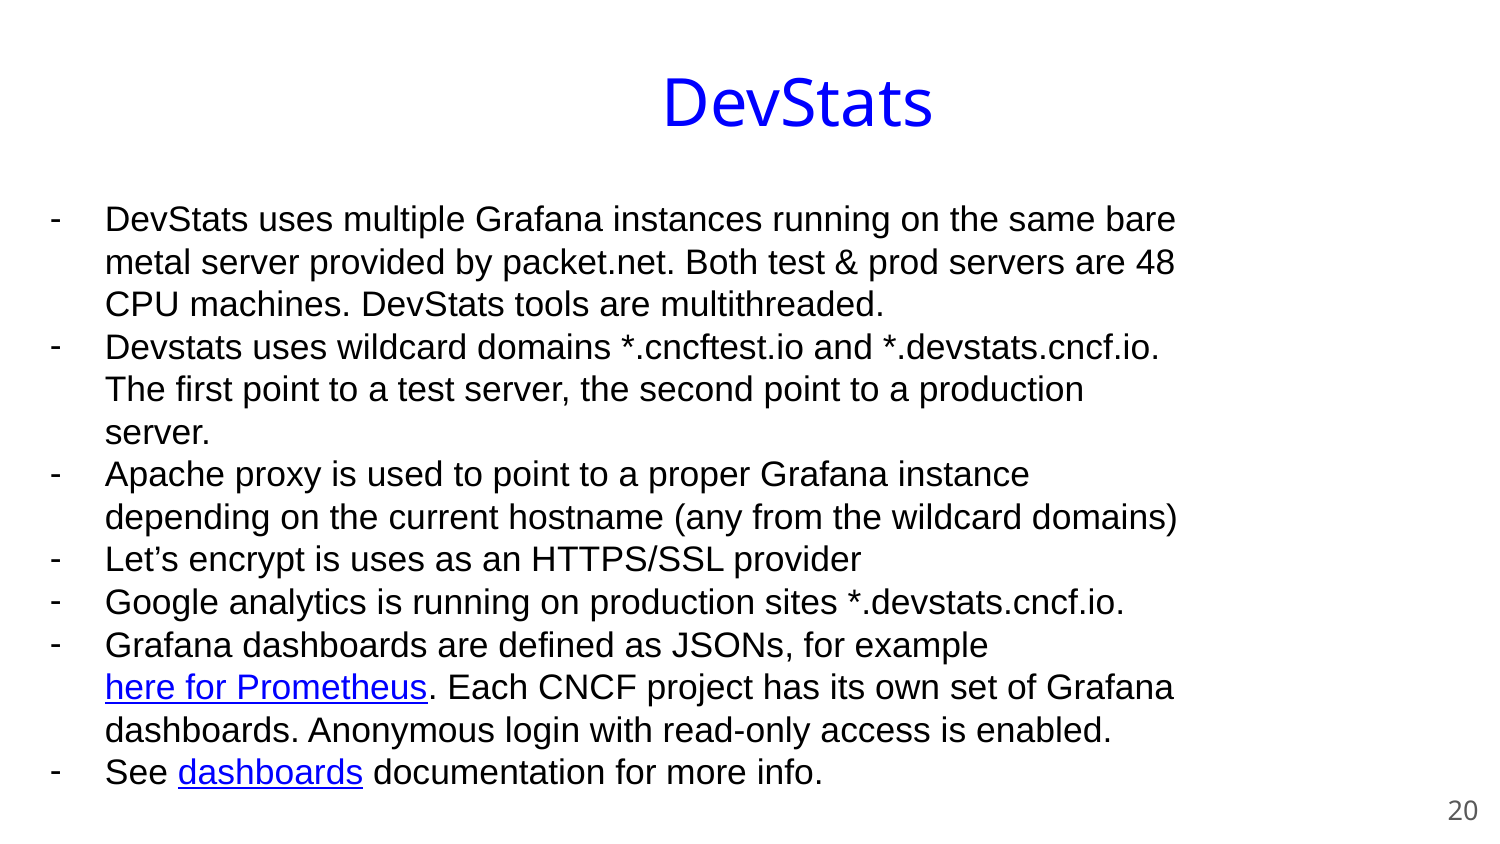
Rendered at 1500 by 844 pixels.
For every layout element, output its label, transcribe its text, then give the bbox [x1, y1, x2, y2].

title DevStats [646, 41, 1208, 159]
slide_number <number> [1403, 779, 1494, 844]
text_box DevStats uses multiple Grafana instances running on the same bare metal server provided by packet.net. Both test & prod servers are 48 CPU machines. DevStats tools are multithreaded. Devstats uses wildcard domains *.cncftest.io and *.devstats.cncf.io. The first point to a test server, the second point to a production server. Apache proxy is used to point to a proper Grafana instance depending on the current hostname (any from the wildcard domains) Let’s encrypt is uses as an HTTPS/SSL provider Google analytics is running on production sites *.devstats.cncf.io. Grafana dashboards are defined as JSONs, for example here for Prometheus. Each CNCF project has its own set of Grafana dashboards. Anonymous login with read-only access is enabled. See dashboards documentation for more info. [14, 181, 1208, 780]
